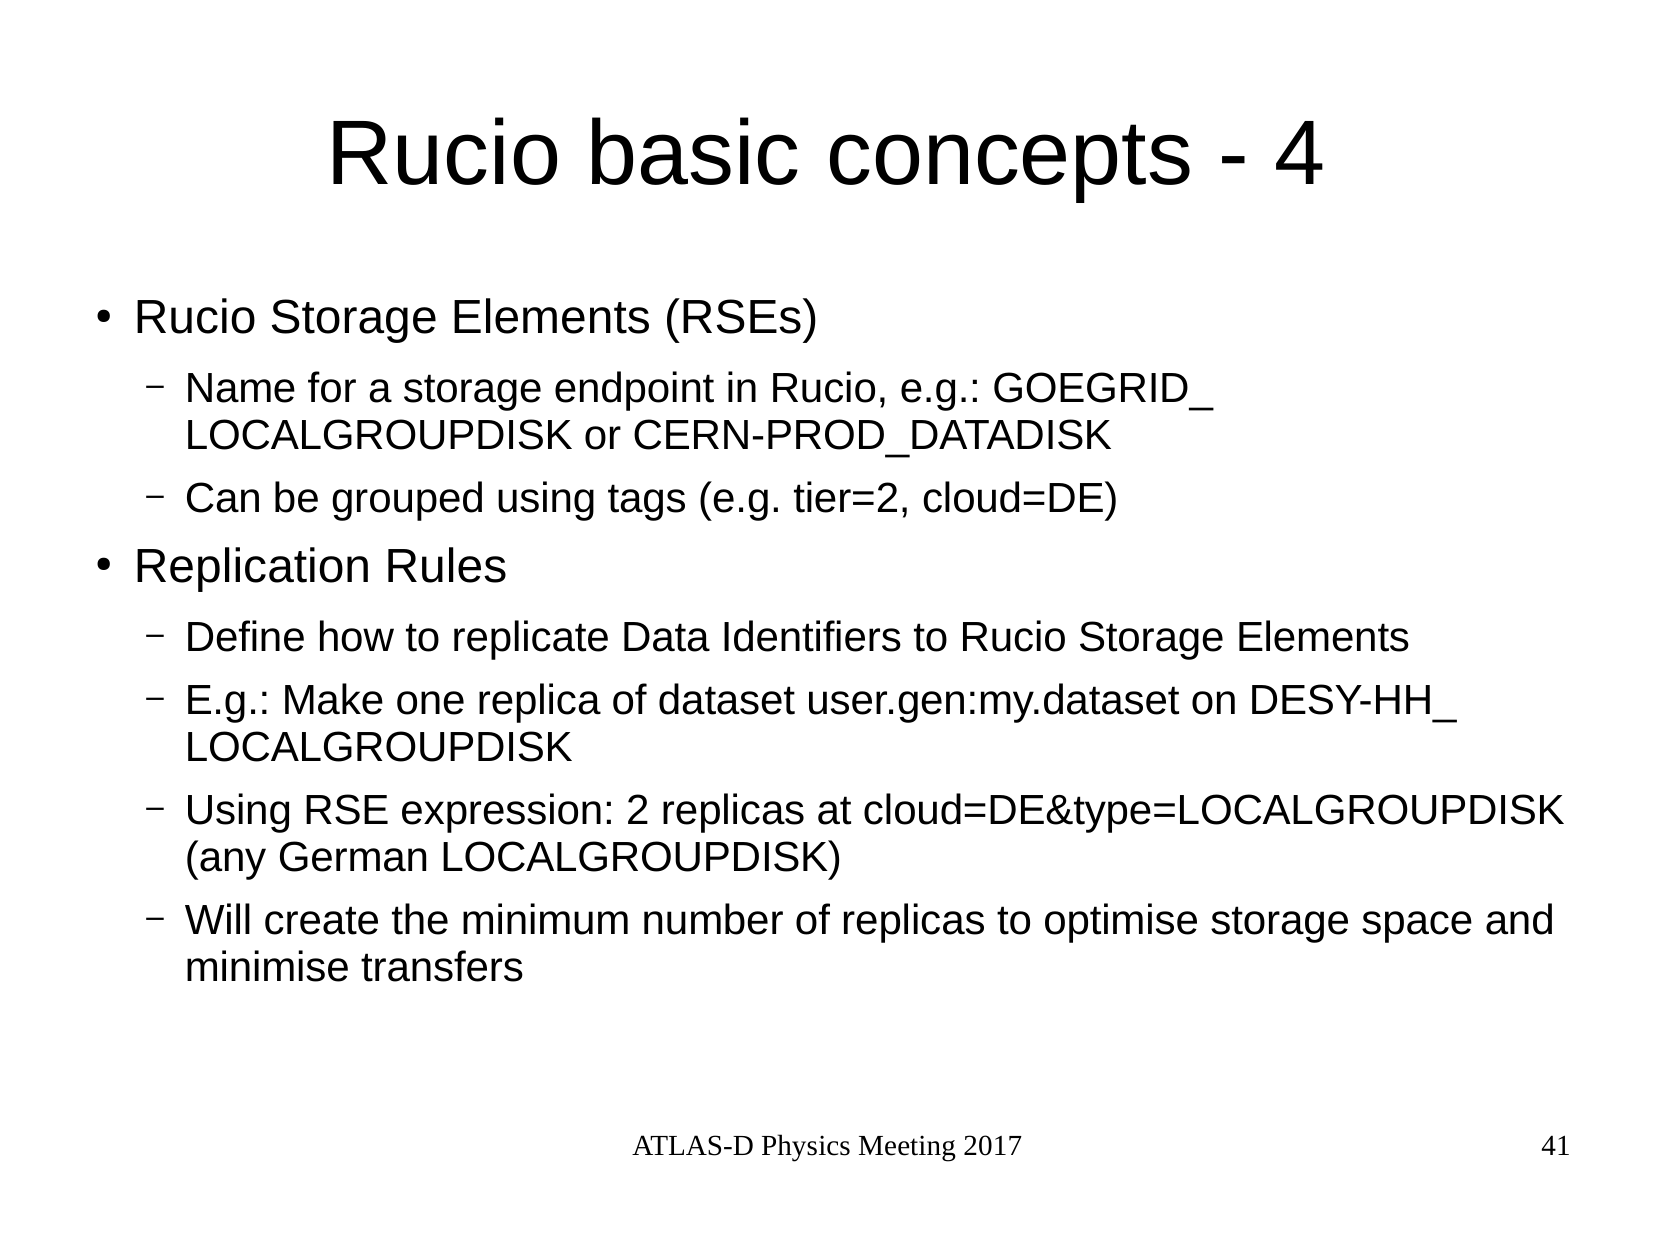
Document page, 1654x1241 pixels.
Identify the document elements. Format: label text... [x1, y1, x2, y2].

list Rucio Storage Elements (RSEs) Name for a storage endpoint in Rucio, e.g.: GOEGRID_ LOCALGROUPDISK or CERN-PROD_DATADISK Can be grouped using tags (e.g. tier=2, cloud=DE) Replication Rules Define how to replicate Data Identifiers to Rucio Storage Elements E.g.: Make one replica of dataset user.gen:my.dataset on DESY-HH_ LOCALGROUPDISK Using RSE expression: 2 replicas at cloud=DE&type=LOCALGROUPDISK (any German LOCALGROUPDISK) Will create the minimum number of replicas to optimise storage space and minimise transfers [82, 290, 1571, 1010]
title Rucio basic concepts - 4 [82, 49, 1571, 257]
